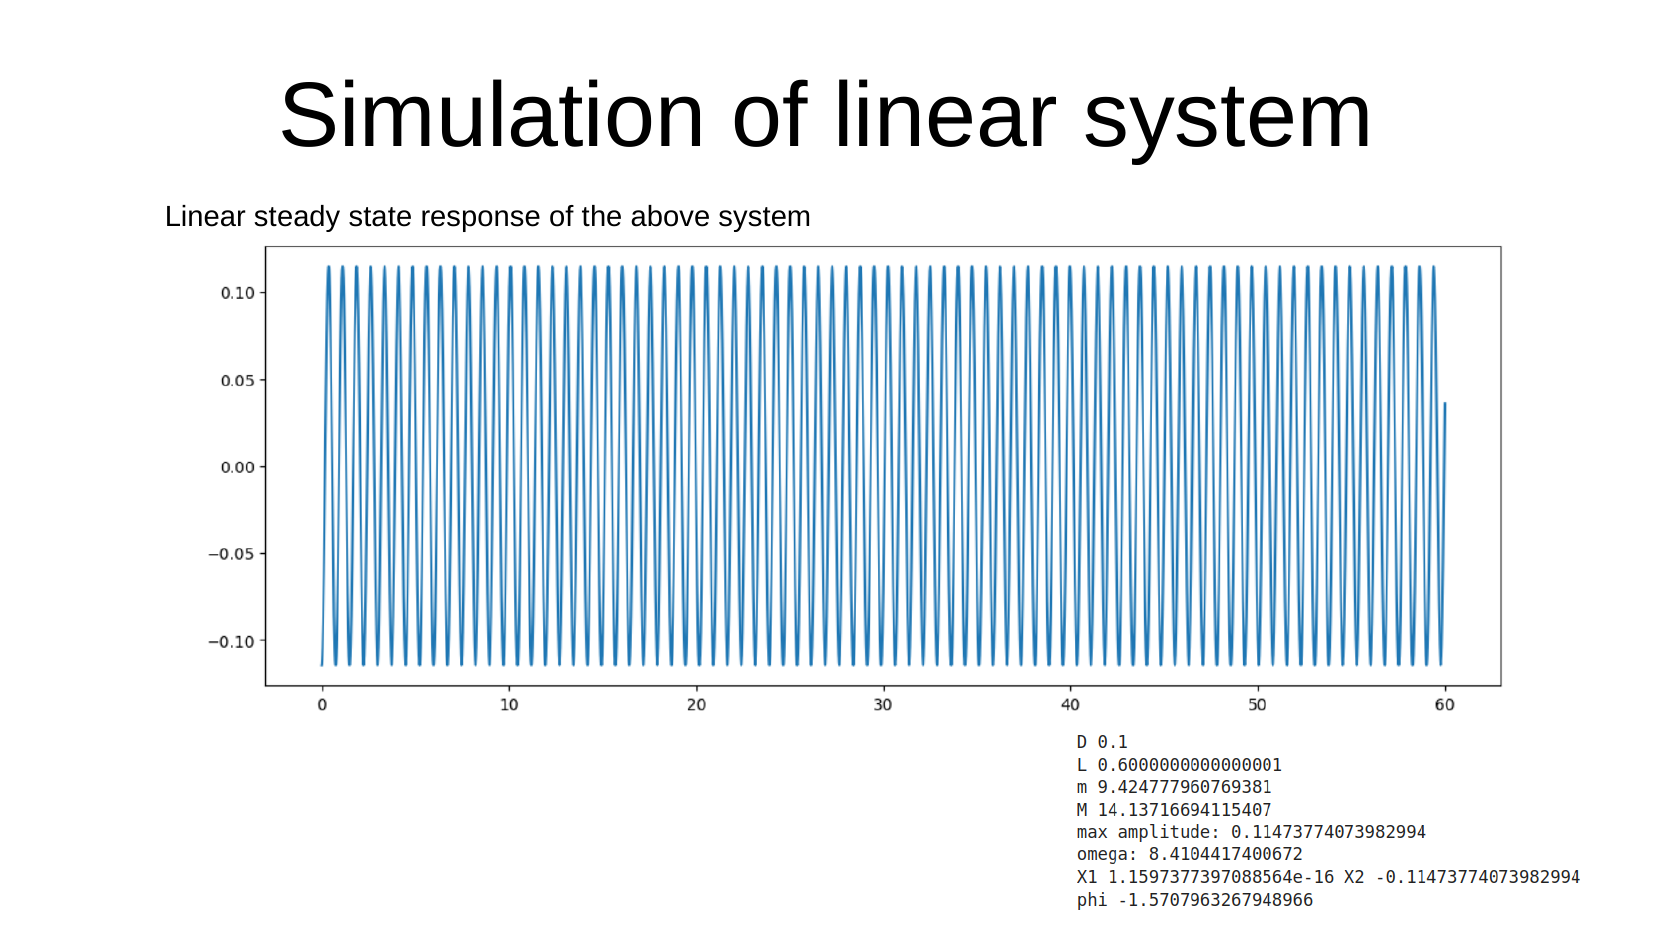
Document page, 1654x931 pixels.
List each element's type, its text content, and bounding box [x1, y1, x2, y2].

title Simulation of linear system [82, 37, 1571, 193]
picture [187, 239, 1651, 917]
text_box Linear steady state response of the above system [150, 192, 825, 240]
